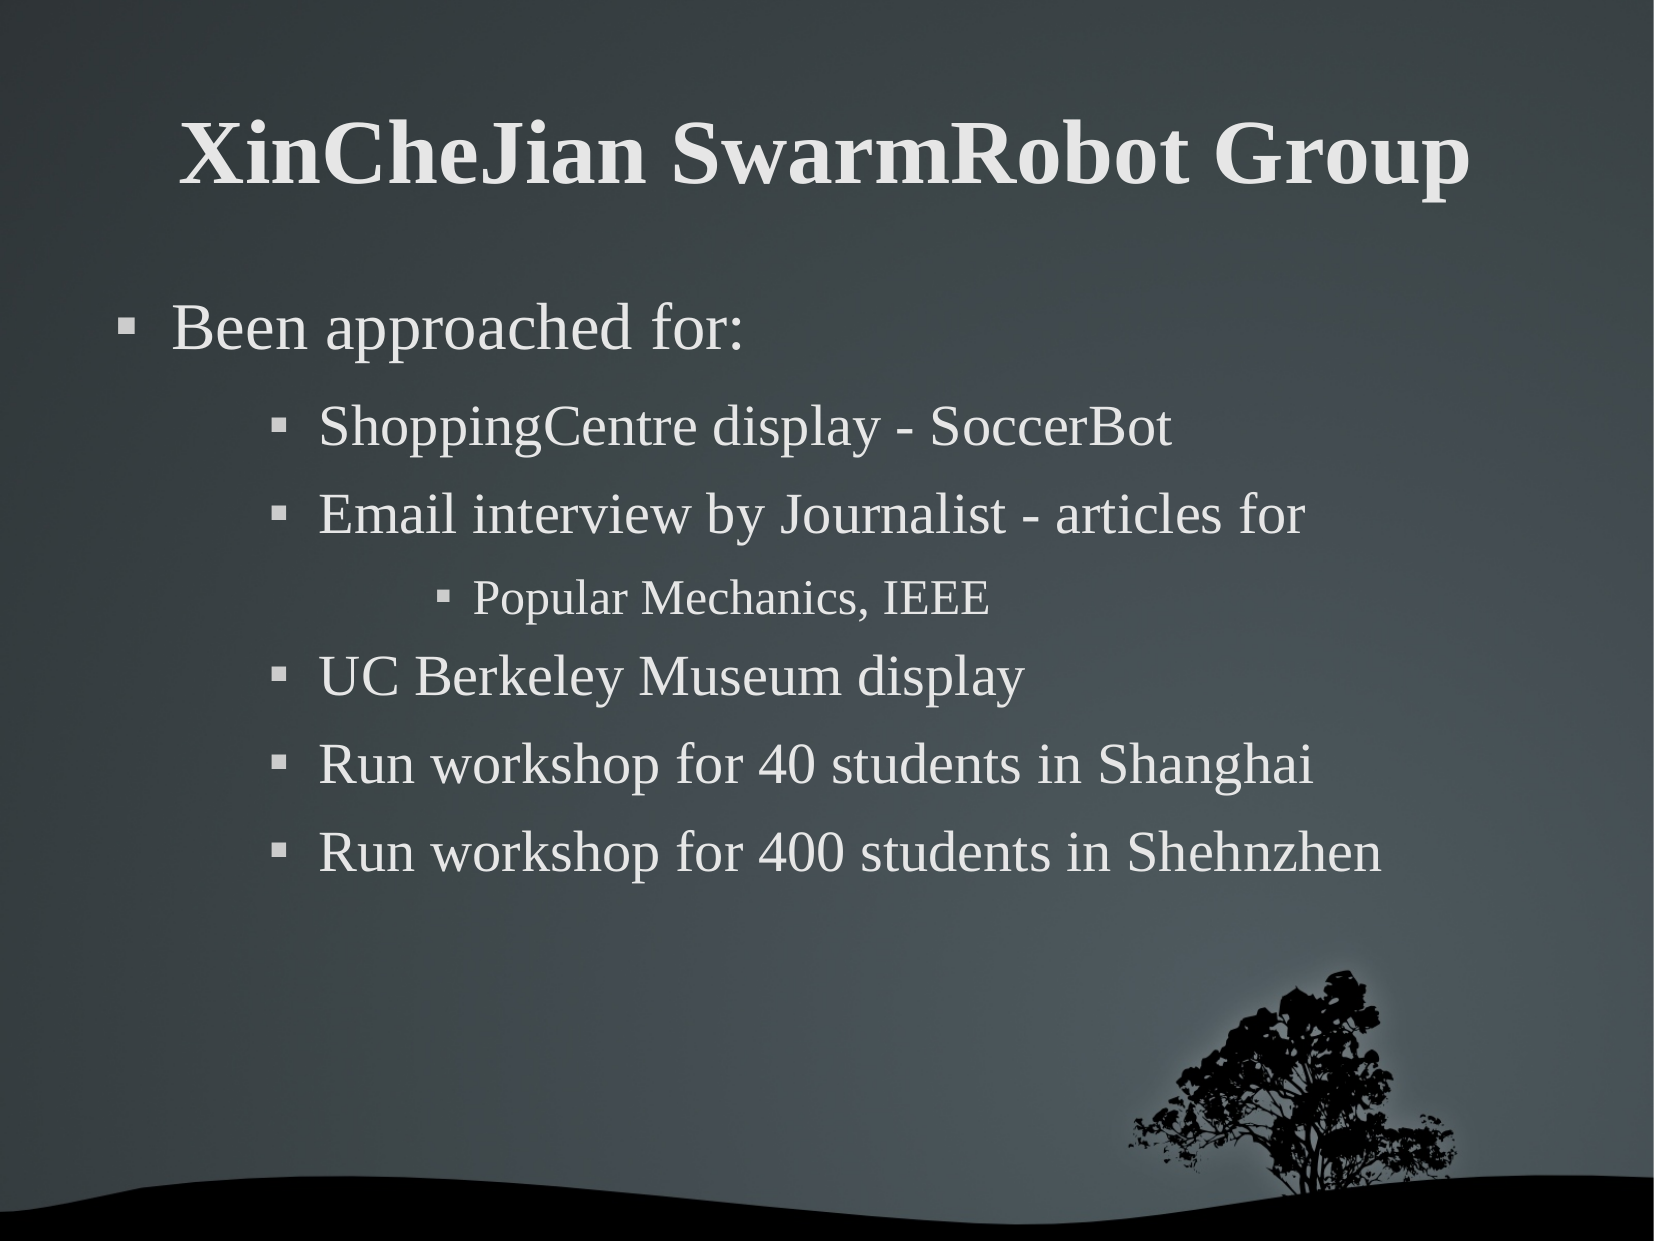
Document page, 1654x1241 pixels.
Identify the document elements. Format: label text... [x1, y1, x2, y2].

picture [0, 0, 1654, 1241]
list Been approached for: ShoppingCentre display - SoccerBot Email interview by Journalist - articles for Popular Mechanics, IEEE UC Berkeley Museum display Run workshop for 40 students in Shanghai Run workshop for 400 students in Shehnzhen [82, 290, 1571, 1109]
title XinCheJian SwarmRobot Group [82, 49, 1571, 257]
